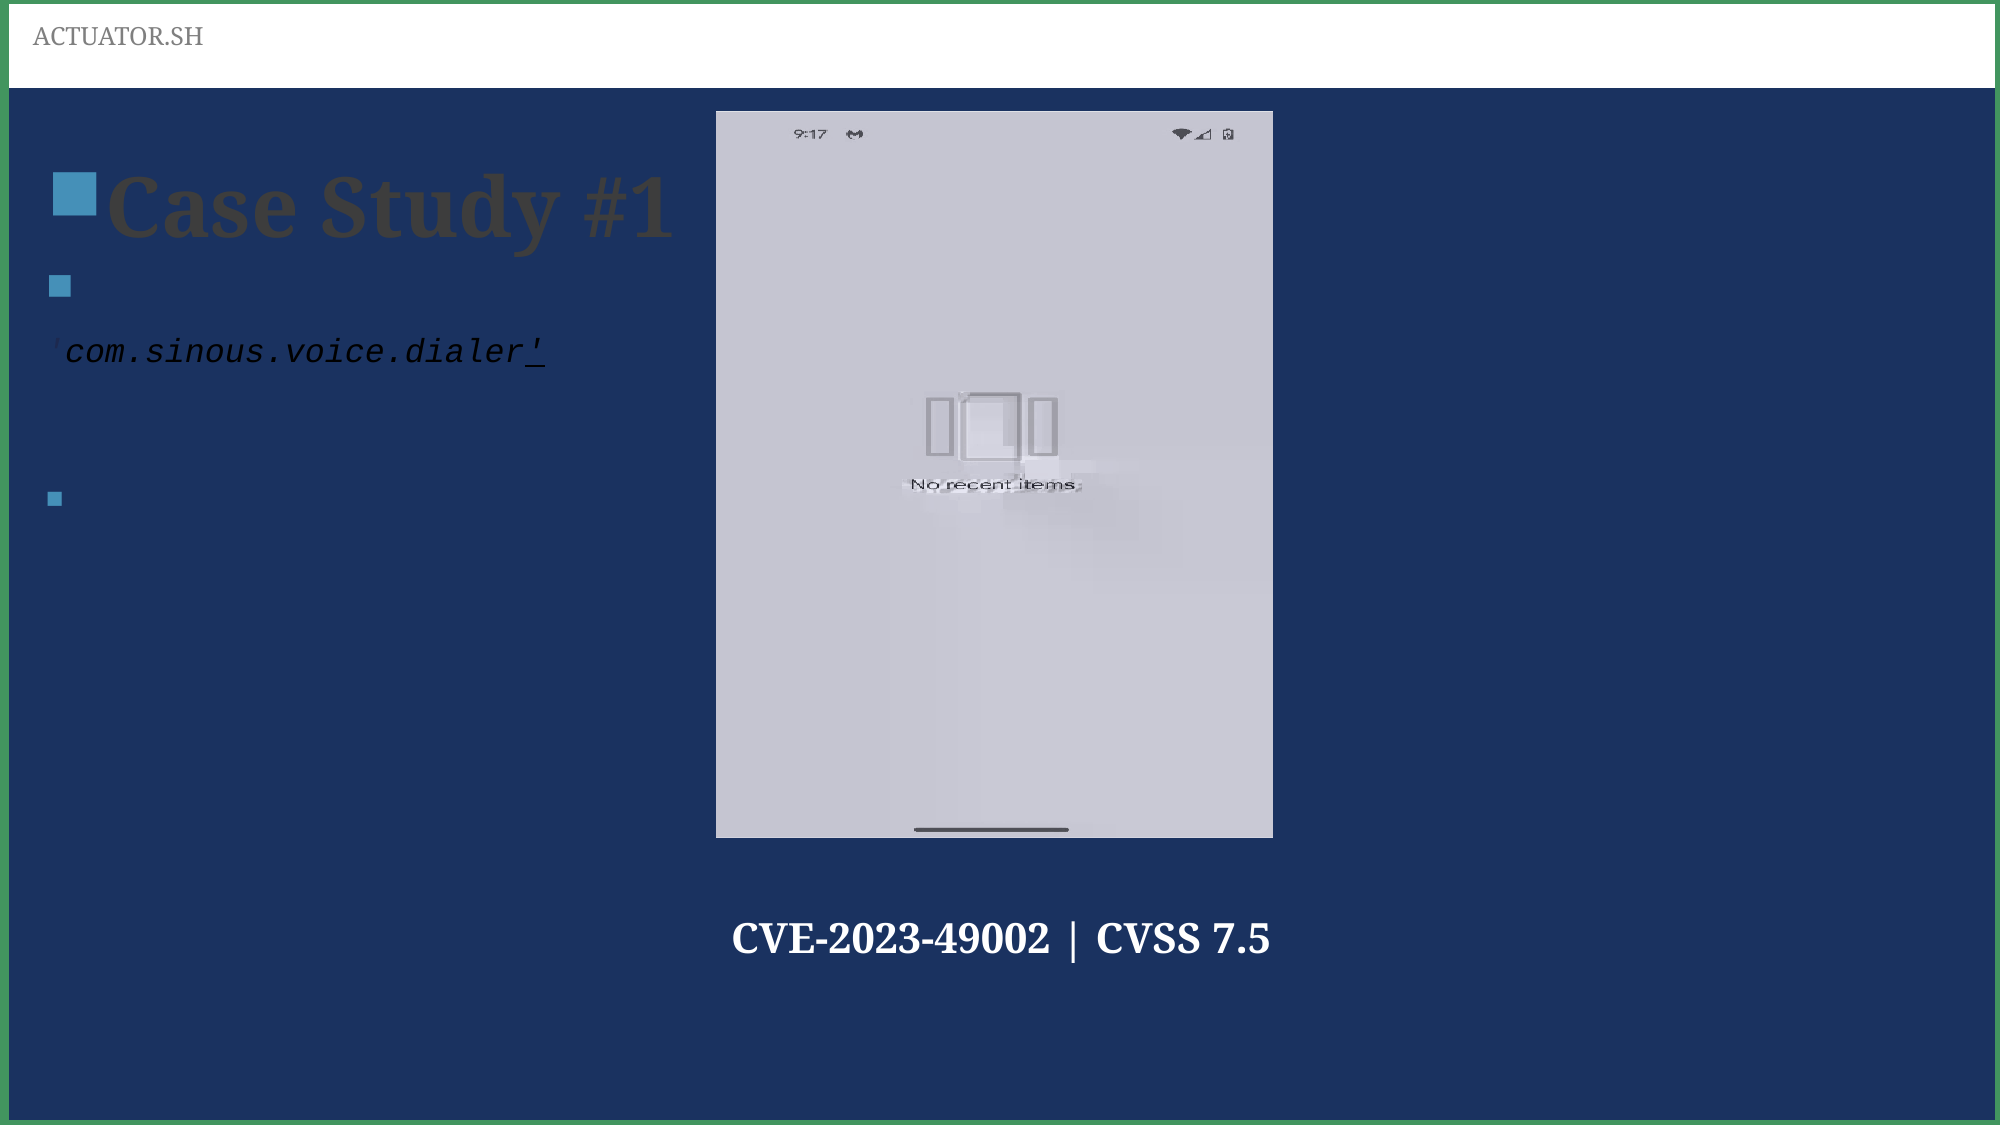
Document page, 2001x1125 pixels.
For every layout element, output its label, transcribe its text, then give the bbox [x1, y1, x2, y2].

text_box Actuator.sh [17, 12, 295, 62]
title CVE-2023-49002 | CVSS 7.5 [716, 904, 1995, 1013]
list Case Study #1 'com.sinous.voice.dialer' [30, 34, 1840, 638]
picture [716, 111, 1273, 838]
text_box M mmmmmmm6676665rrr [9, 88, 1995, 1120]
text_box [73, 843, 1926, 1050]
